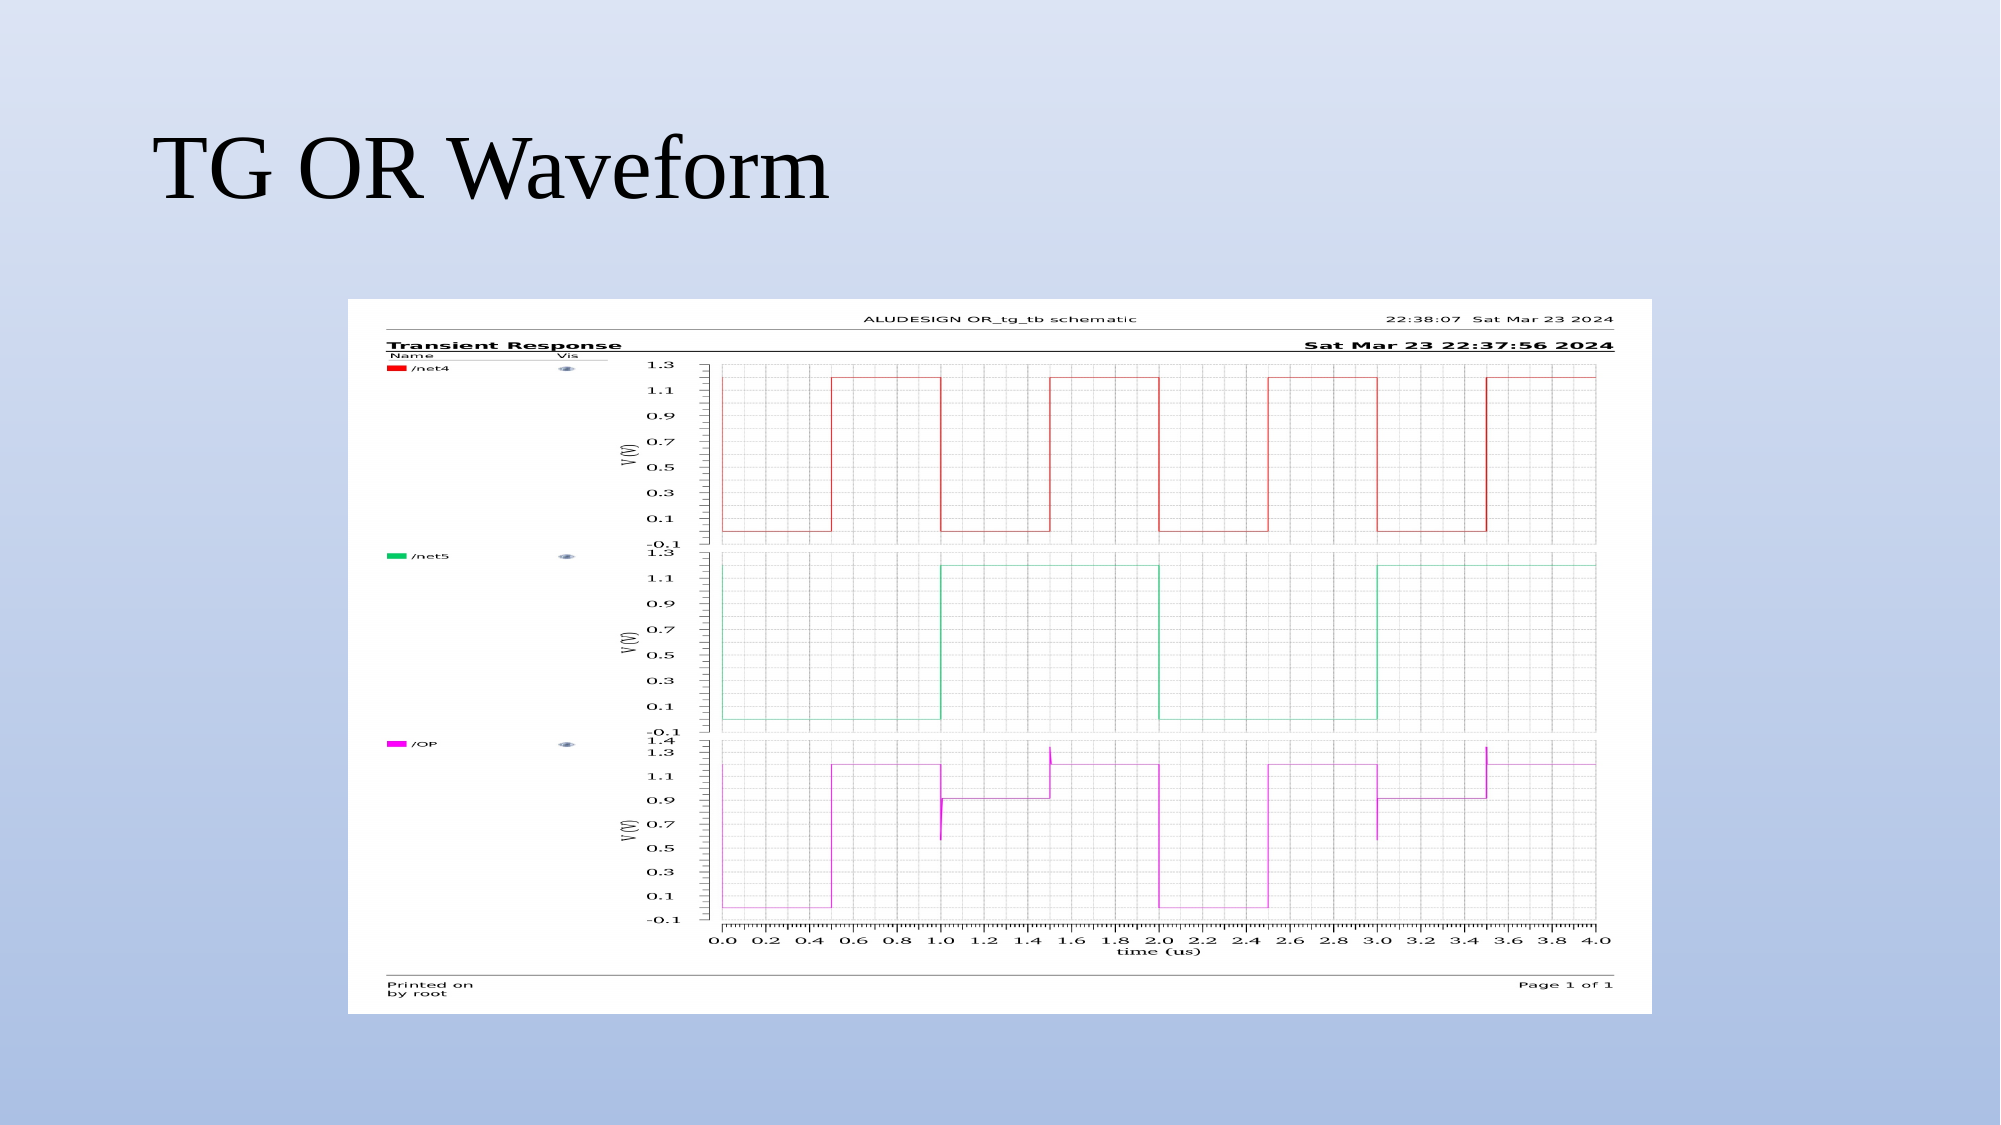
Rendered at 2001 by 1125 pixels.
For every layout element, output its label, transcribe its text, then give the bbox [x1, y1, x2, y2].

picture [348, 299, 1652, 1014]
title TG OR Waveform [137, 59, 1863, 278]
